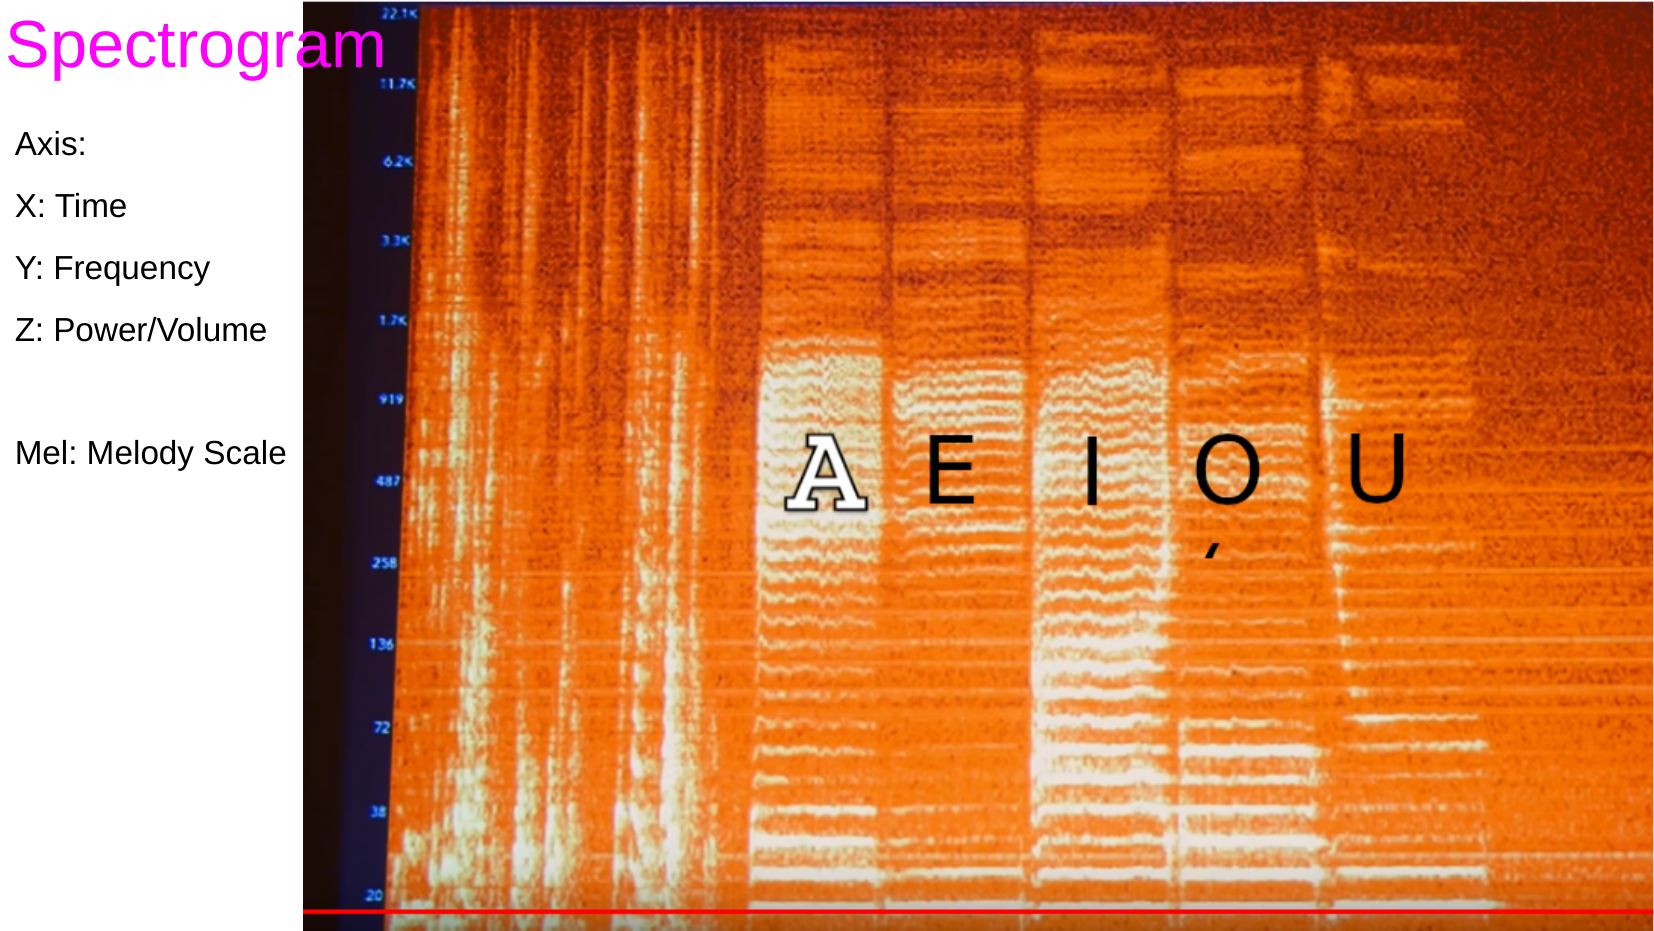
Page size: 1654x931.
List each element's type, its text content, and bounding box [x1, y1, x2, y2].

text_box Axis: X: Time Y: Frequency Z: Power/Volume Mel: Melody Scale [0, 118, 303, 480]
picture [303, 0, 1654, 931]
title Spectrogram [5, 0, 1495, 89]
